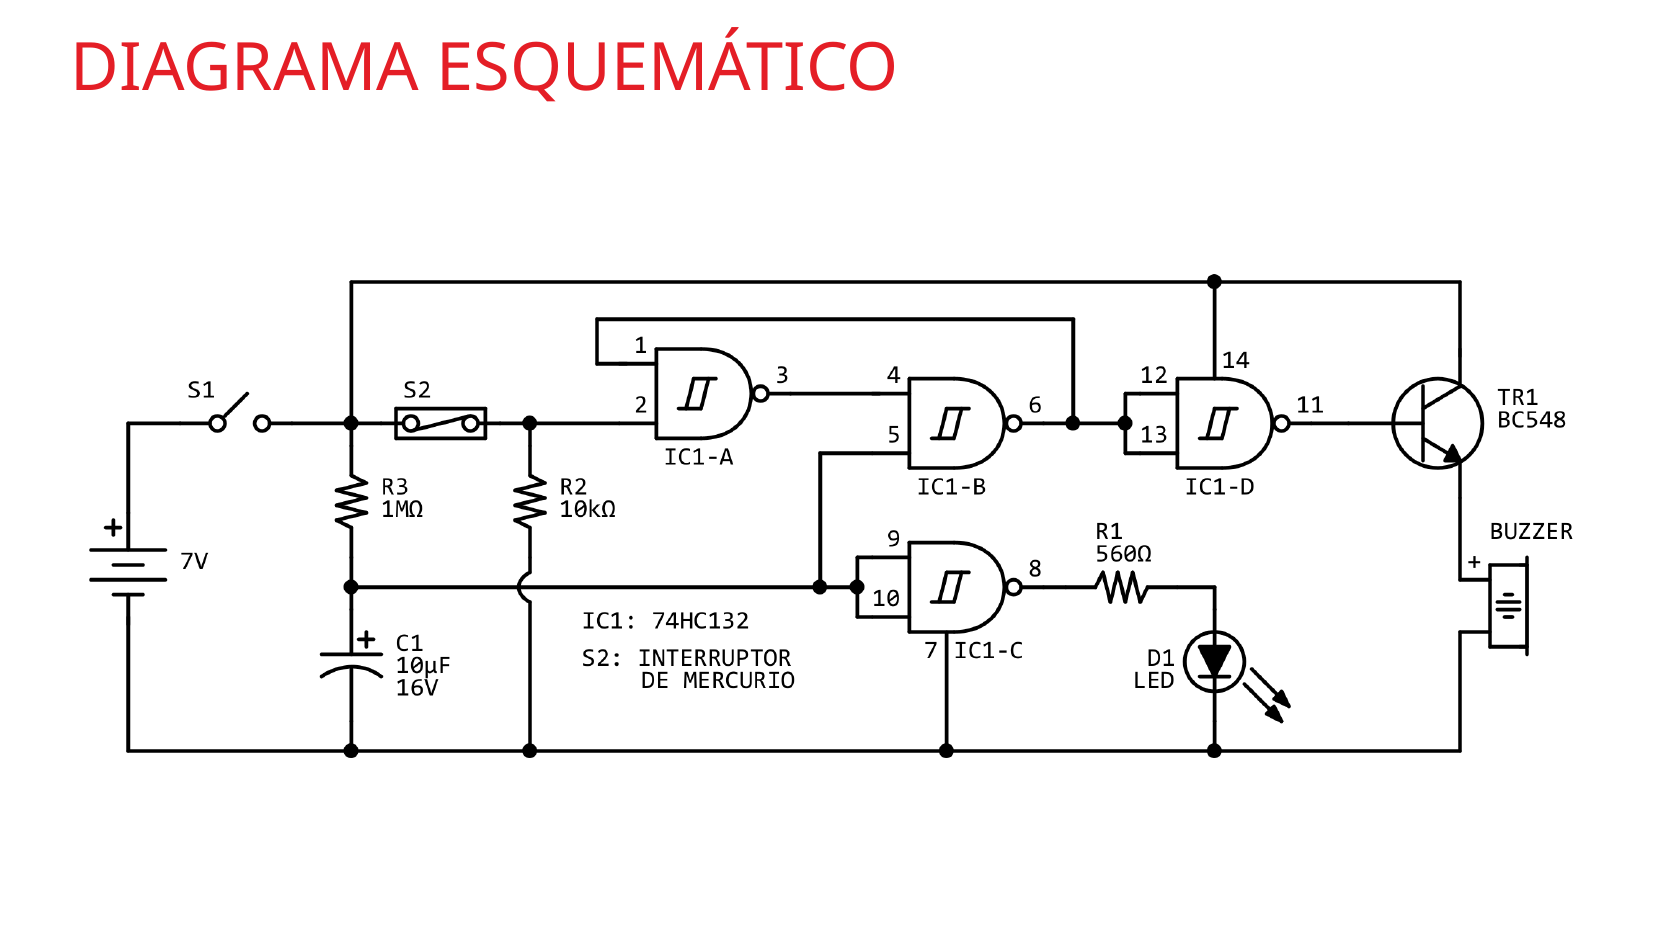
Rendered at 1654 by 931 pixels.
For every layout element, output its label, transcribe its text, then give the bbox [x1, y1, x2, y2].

picture [68, 259, 1586, 877]
title DIAGRAMA ESQUEMÁTICO [70, 11, 1347, 118]
